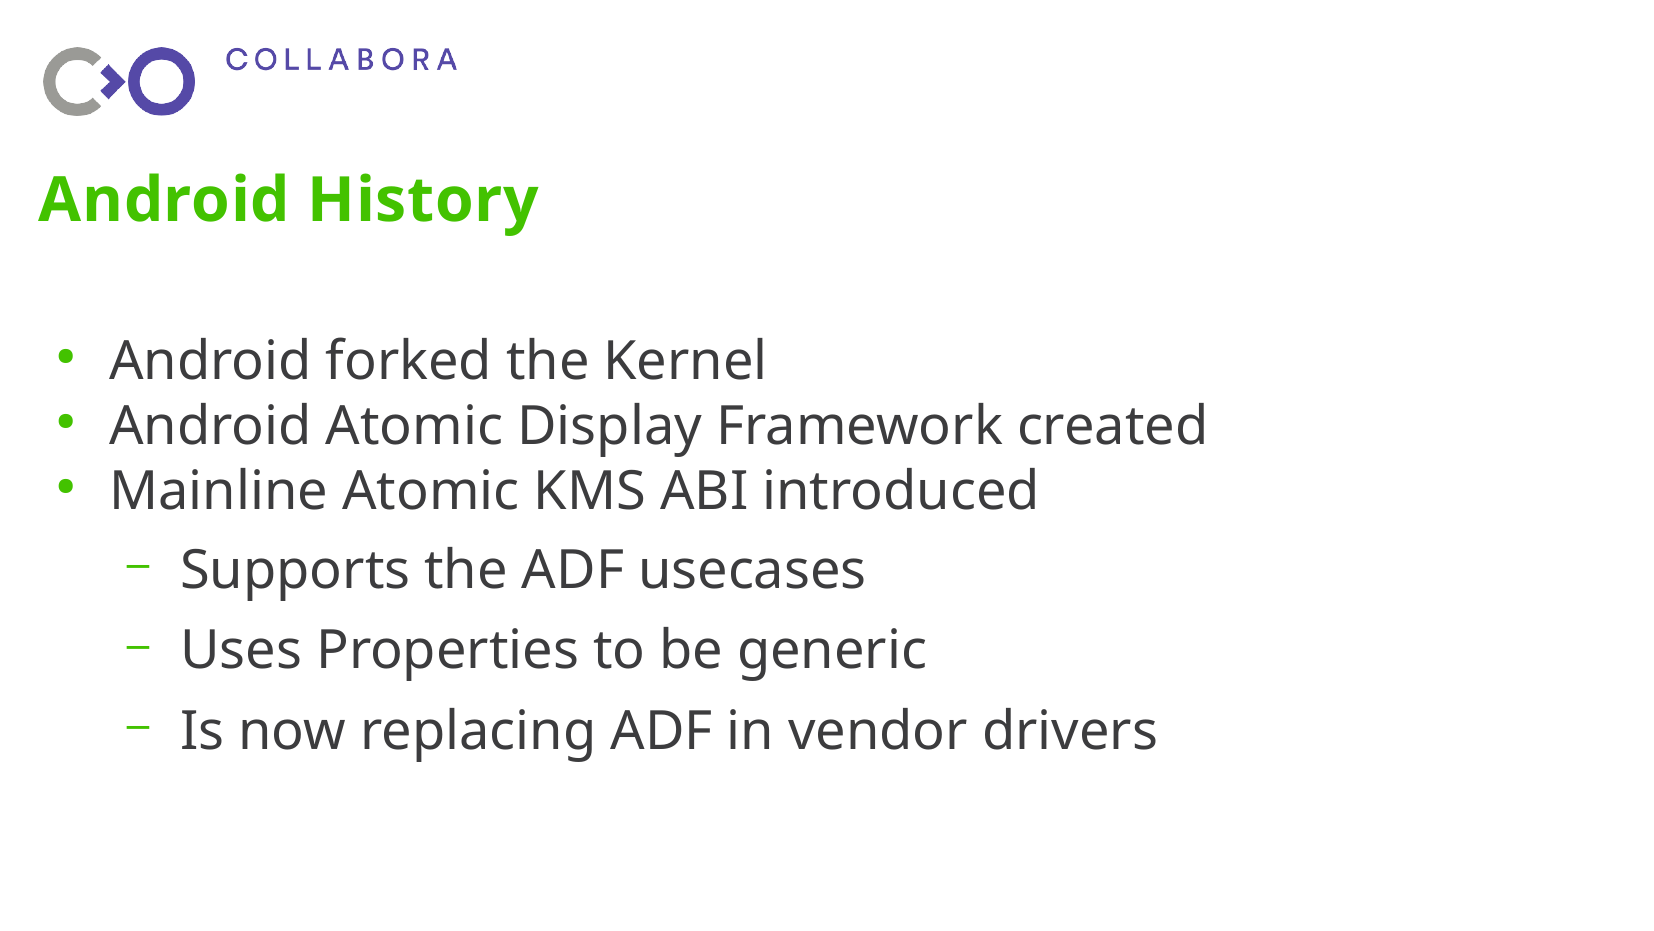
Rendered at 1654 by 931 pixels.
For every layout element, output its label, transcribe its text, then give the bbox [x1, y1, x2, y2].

title Android History [38, 159, 1614, 216]
picture [43, 47, 457, 116]
list Android forked the Kernel Android Atomic Display Framework created Mainline Atomic KMS ABI introduced Supports the ADF usecases Uses Properties to be generic Is now replacing ADF in vendor drivers [38, 325, 1614, 581]
